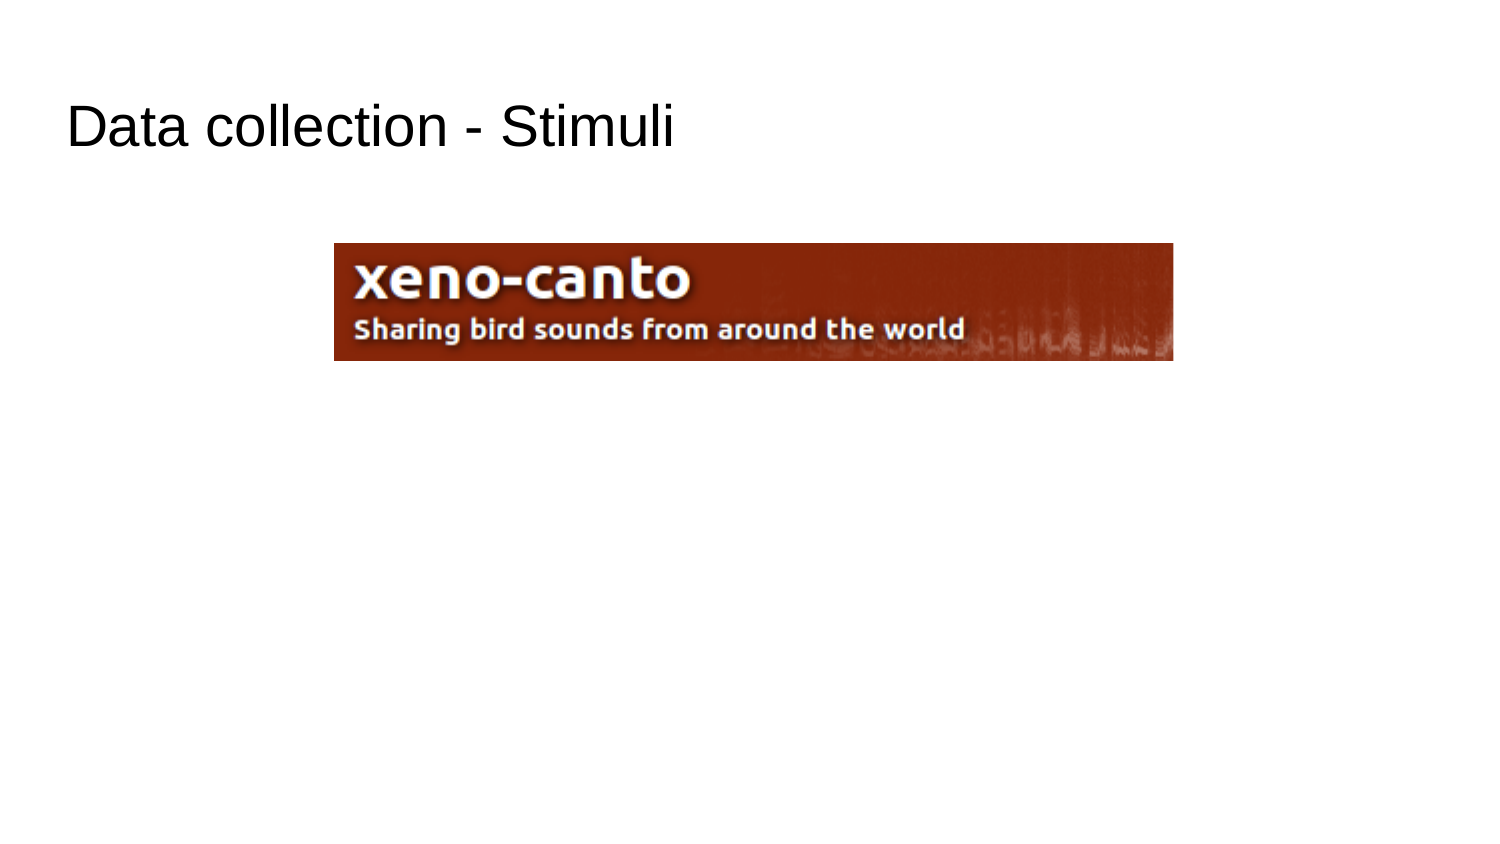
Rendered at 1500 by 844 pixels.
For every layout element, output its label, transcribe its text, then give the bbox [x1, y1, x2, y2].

picture [333, 243, 1174, 361]
title Data collection - Stimuli [51, 72, 1449, 167]
